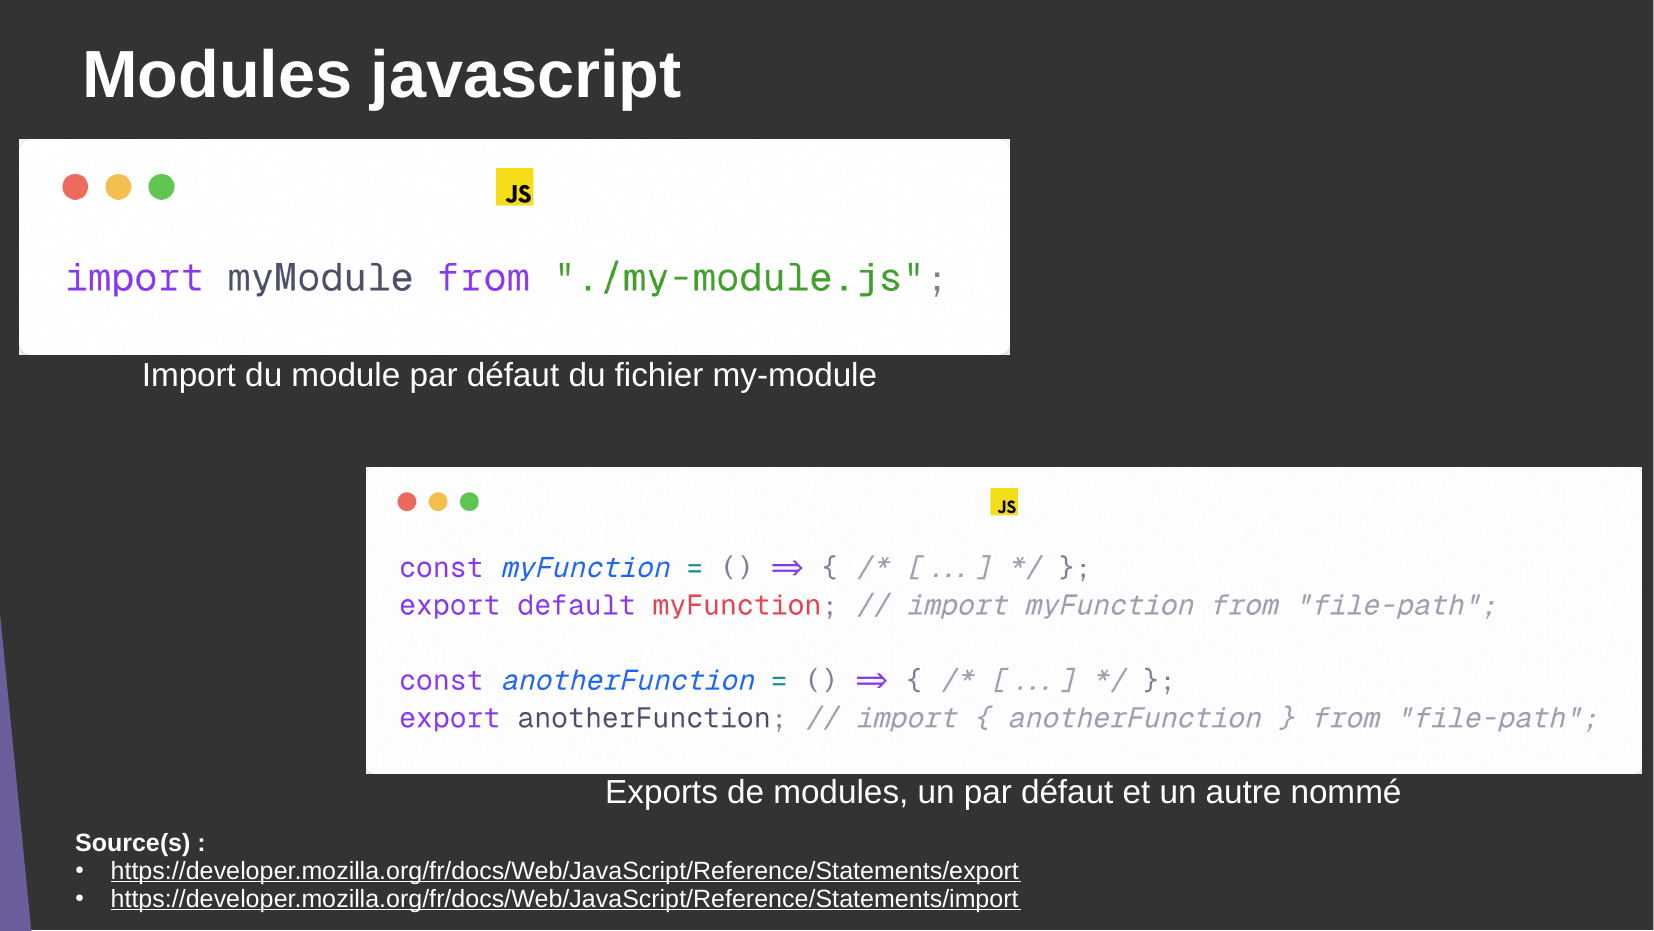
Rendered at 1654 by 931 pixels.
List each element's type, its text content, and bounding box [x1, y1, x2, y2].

list Import du module par défaut du fichier my-module [16, 356, 1004, 410]
picture [19, 139, 1010, 355]
list Exports de modules, un par défaut et un autre nommé [354, 773, 1654, 827]
title Modules javascript [82, 37, 1571, 112]
picture [366, 467, 1642, 774]
text_box [0, 613, 32, 931]
text_box Source(s) : https://developer.mozilla.org/fr/docs/Web/JavaScript/Reference/Statements/export https://developer.mozilla.org/fr/docs/Web/JavaScript/Reference/Statements/import [60, 821, 1546, 931]
